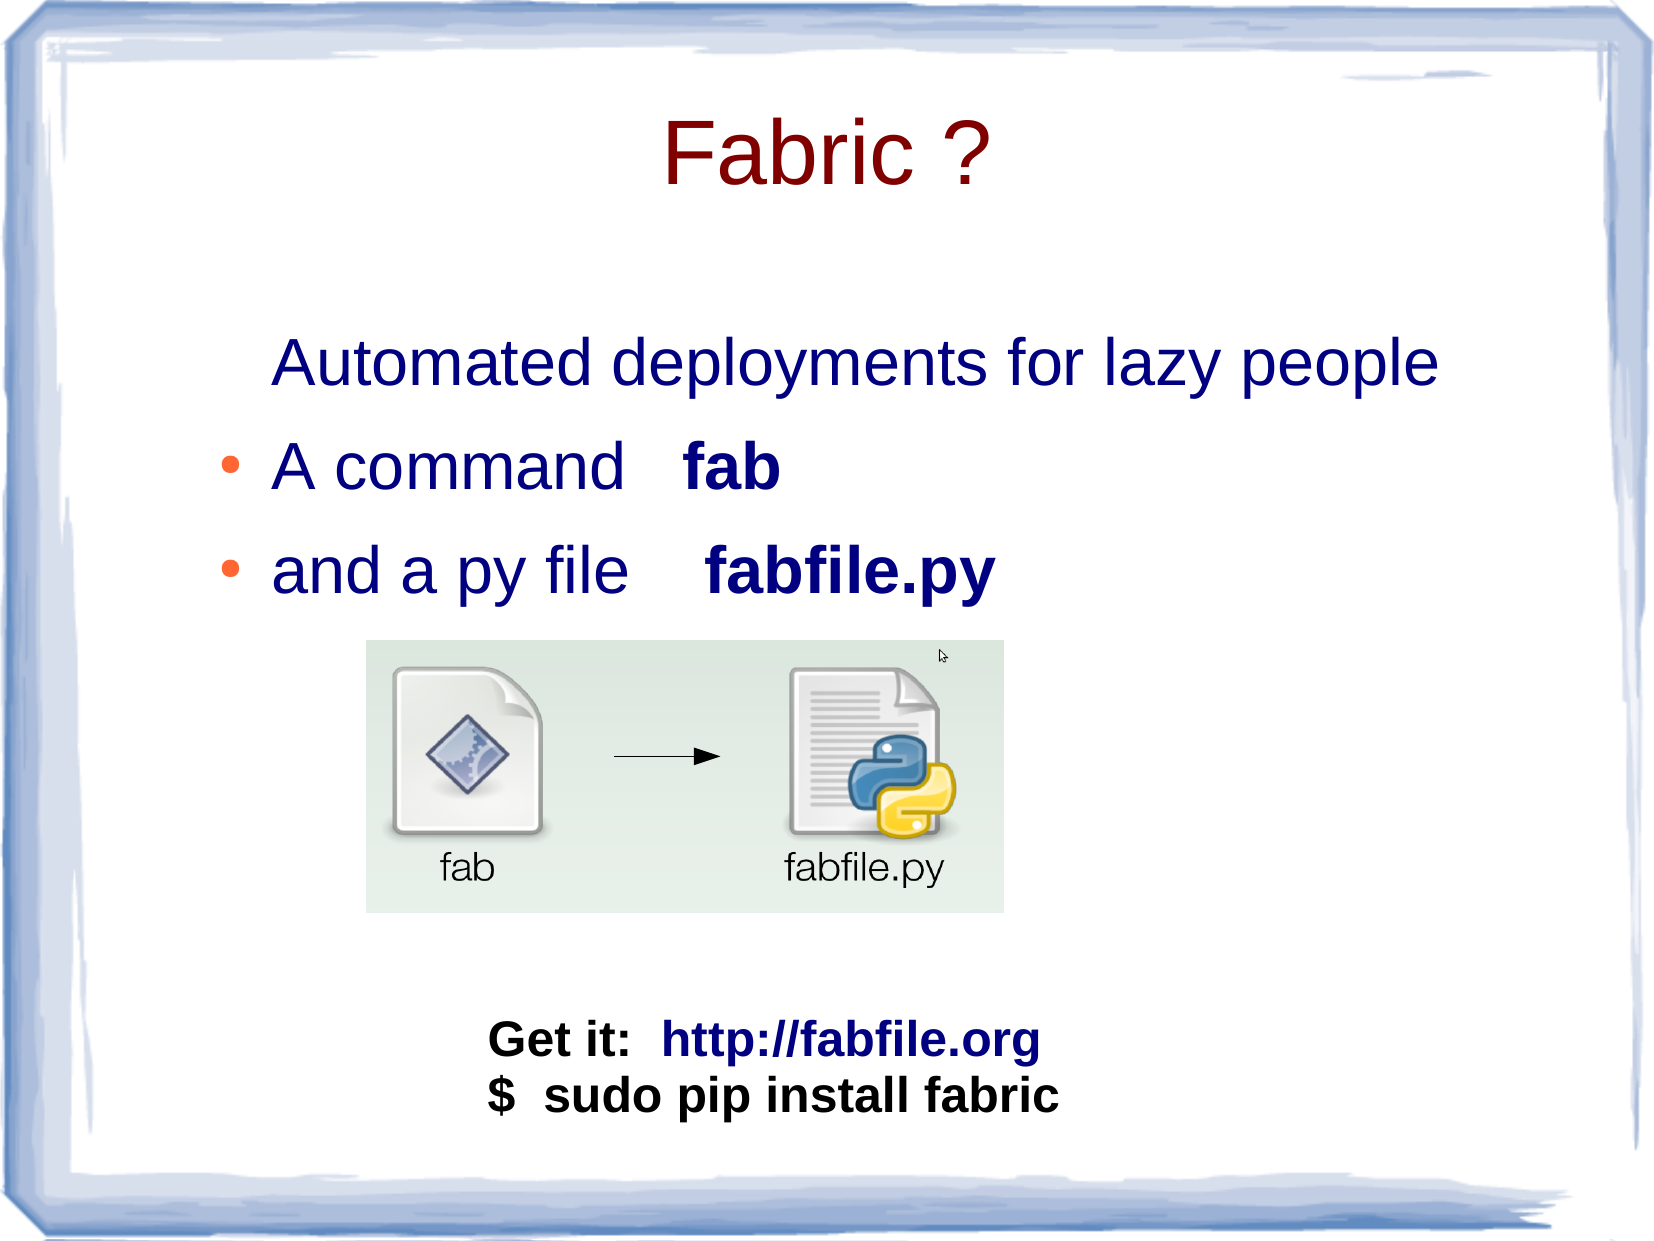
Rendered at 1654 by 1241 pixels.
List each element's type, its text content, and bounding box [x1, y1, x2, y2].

list Automated deployments for lazy people A command fab and a py file fabfile.py [200, 324, 1477, 1087]
title Fabric ? [82, 49, 1571, 257]
text_box Get it: http://fabfile.org $ sudo pip install fabric [473, 1003, 1134, 1158]
picture [0, 0, 1654, 1241]
